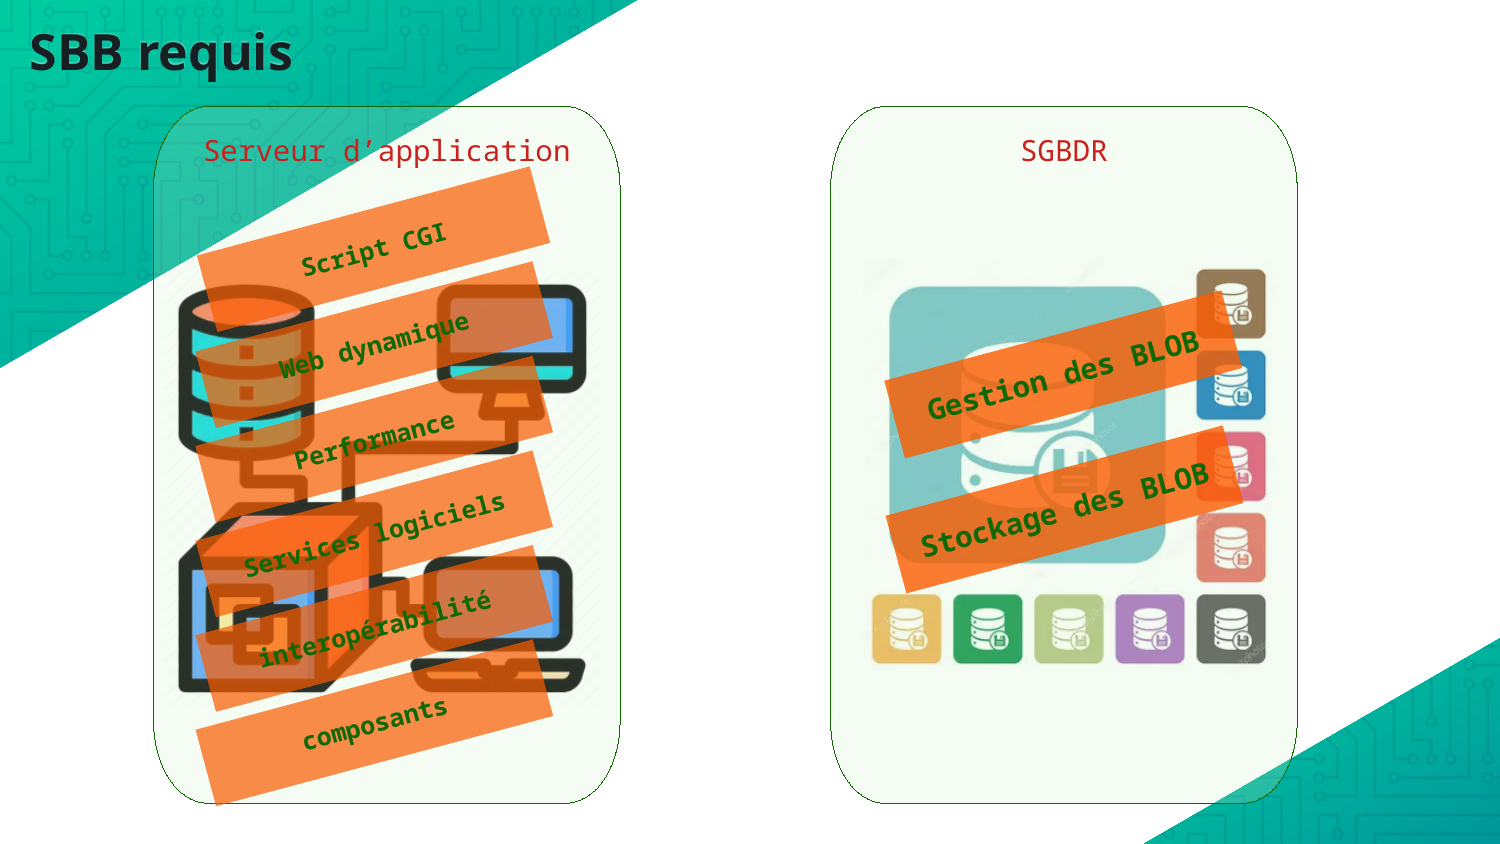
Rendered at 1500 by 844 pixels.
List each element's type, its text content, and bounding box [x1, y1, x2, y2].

title SBB requis [29, 27, 1250, 86]
text_box Gestion des BLOB [884, 290, 1243, 459]
text_box [153, 290, 621, 804]
text_box [852, 106, 1276, 123]
text_box [177, 106, 599, 123]
text_box Script CGI [196, 166, 551, 333]
text_box SGBDR [830, 123, 1298, 290]
text_box Web dynamique [195, 261, 553, 428]
text_box Serveur d’application [153, 123, 621, 290]
text_box composants [195, 639, 554, 807]
text_box Performance [195, 355, 553, 523]
text_box Stockage des BLOB [885, 425, 1244, 594]
text_box [830, 290, 1298, 804]
text_box Services logiciels [195, 450, 553, 618]
text_box interopérabilité [195, 544, 554, 712]
